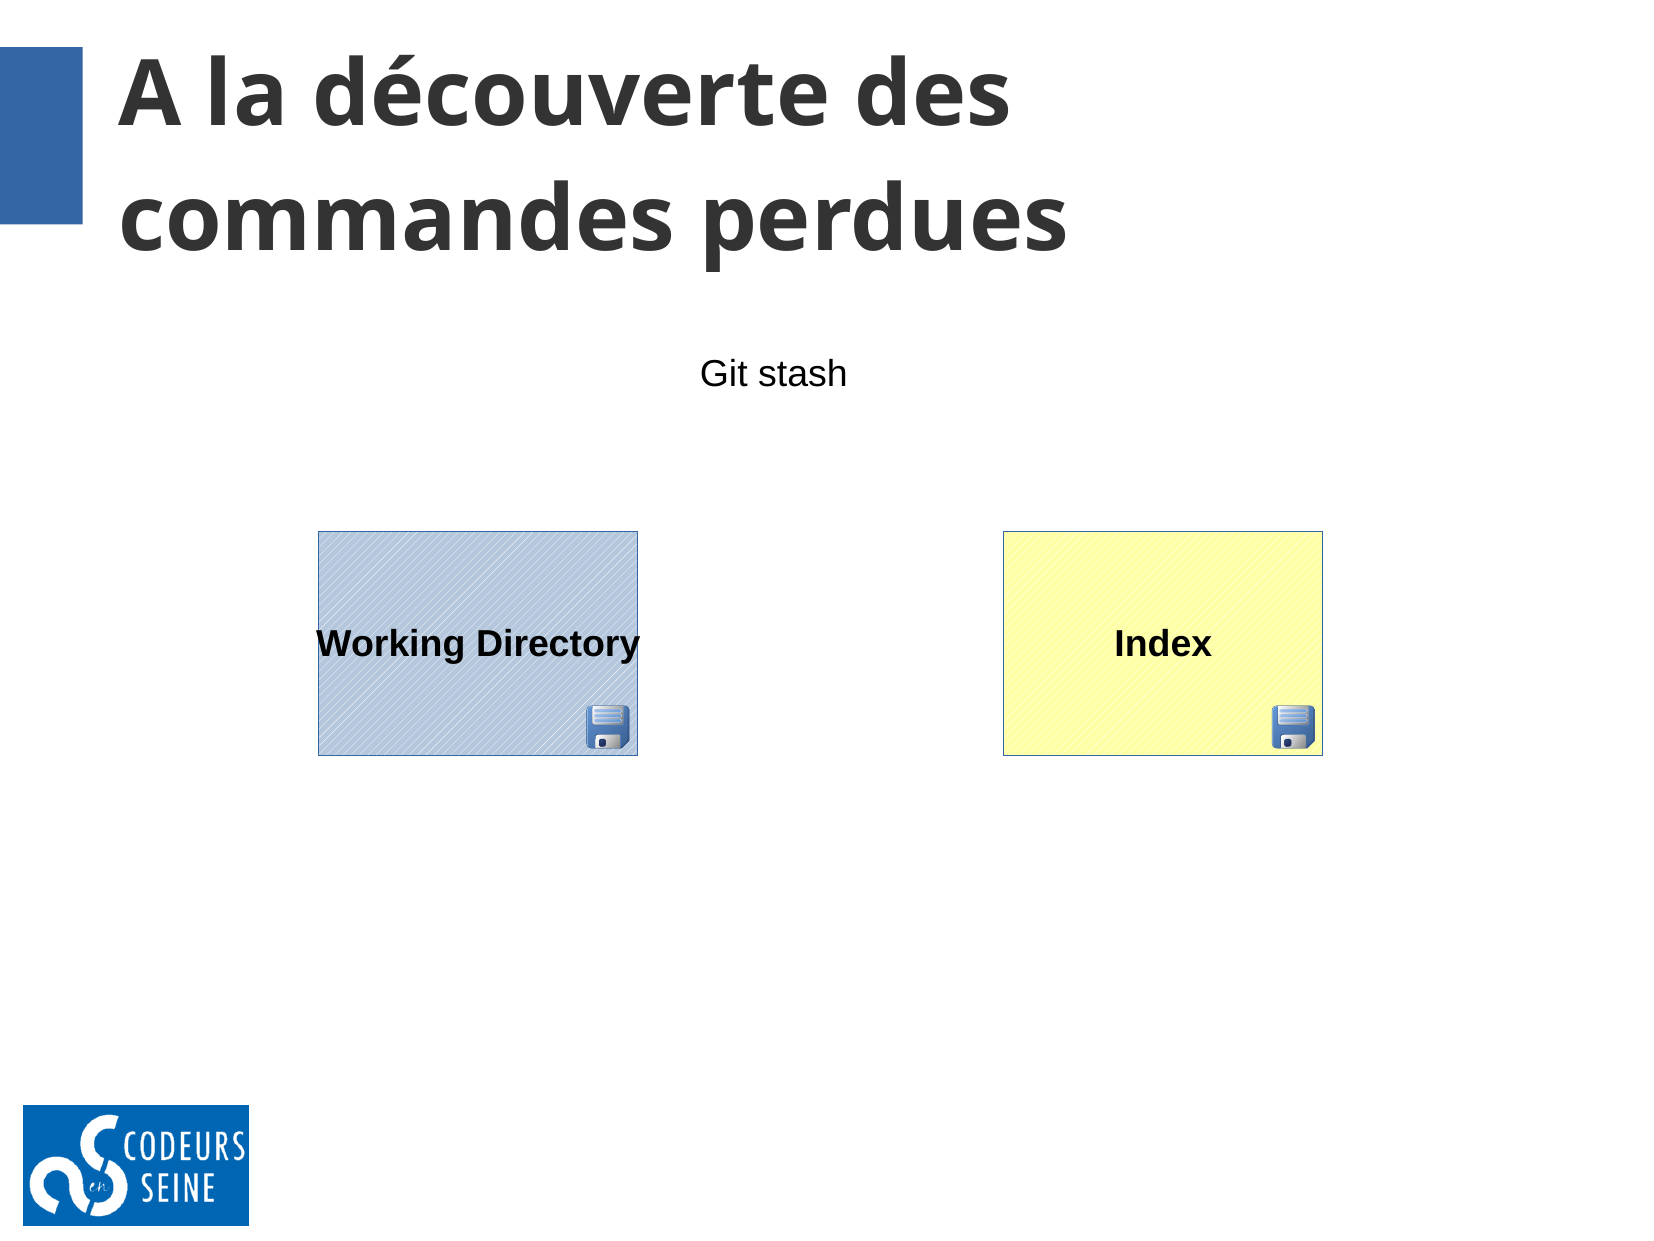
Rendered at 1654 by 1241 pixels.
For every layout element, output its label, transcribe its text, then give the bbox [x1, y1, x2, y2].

picture [23, 1105, 249, 1226]
title A la découverte des commandes perdues [118, 45, 1571, 260]
text_box Working Directory [318, 531, 638, 756]
text_box Git stash [685, 344, 863, 402]
picture [578, 696, 638, 757]
text_box Index [1003, 531, 1323, 756]
picture [1263, 696, 1324, 757]
